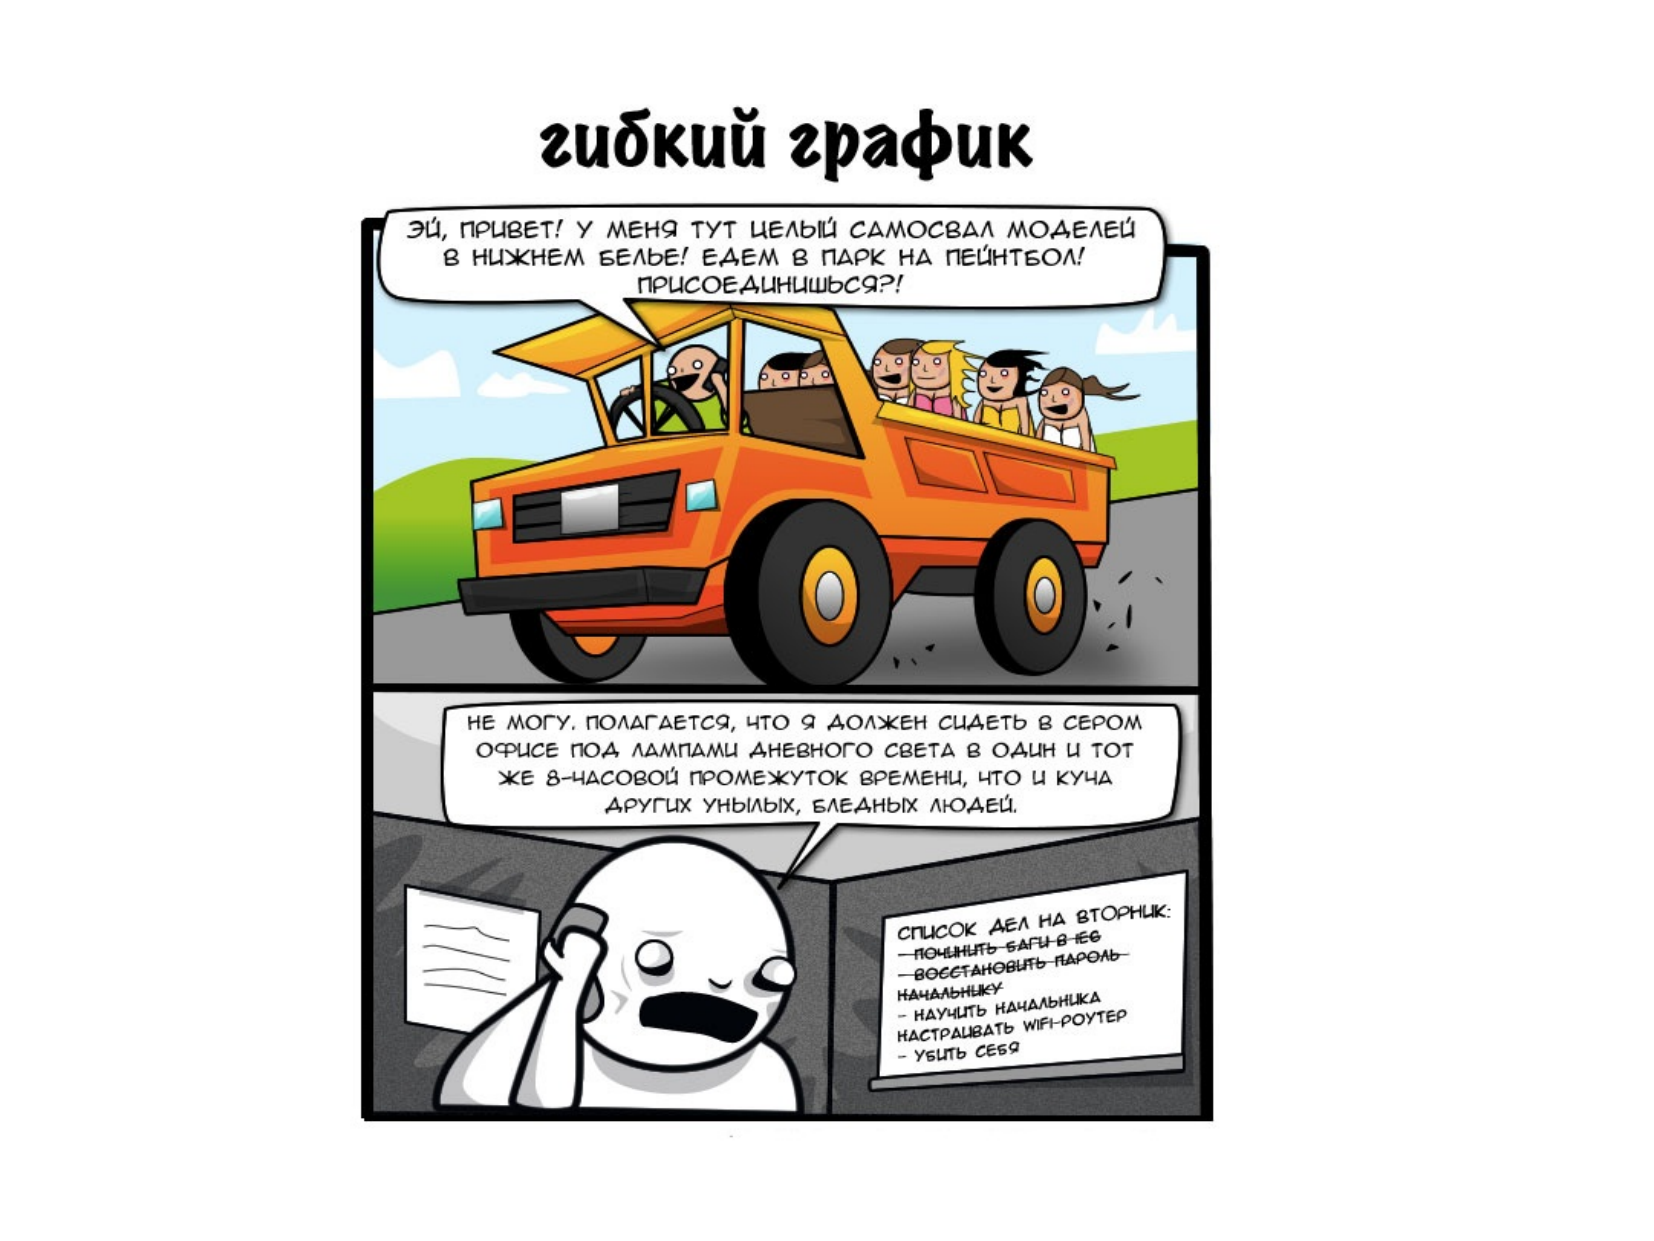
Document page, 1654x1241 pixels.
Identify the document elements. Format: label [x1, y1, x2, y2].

picture [265, 58, 1241, 1152]
